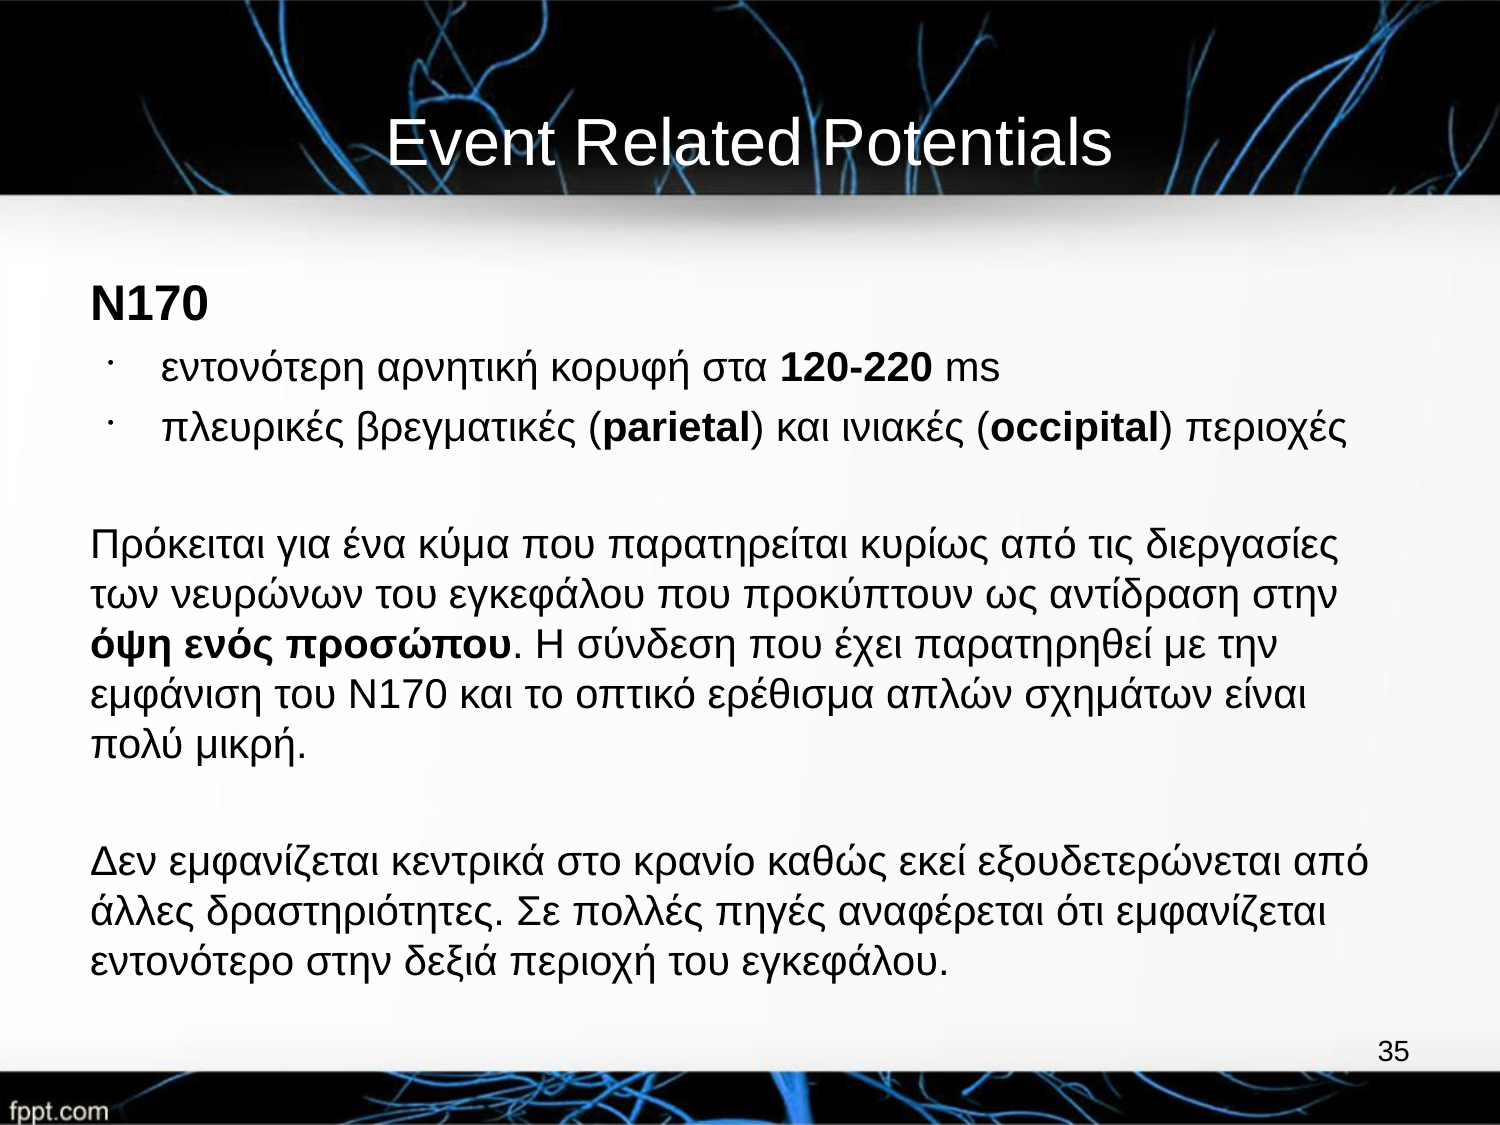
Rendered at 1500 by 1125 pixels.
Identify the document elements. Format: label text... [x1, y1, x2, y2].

list Ν170 εντονότερη αρνητική κορυφή στα 120-220 ms πλευρικές βρεγματικές (parietal) και ινιακές (occipital) περιοχές Πρόκειται για ένα κύμα που παρατηρείται κυρίως από τις διεργασίες των νευρώνων του εγκεφάλου που προκύπτουν ως αντίδραση στην όψη ενός προσώπου. Η σύνδεση που έχει παρατηρηθεί με την εμφάνιση του Ν170 και το οπτικό ερέθισμα απλών σχημάτων είναι πολύ μικρή. Δεν εμφανίζεται κεντρικά στο κρανίο καθώς εκεί εξουδετερώνεται από άλλες δραστηριότητες. Σε πολλές πηγές αναφέρεται ότι εμφανίζεται εντονότερο στην δεξιά περιοχή του εγκεφάλου. [75, 262, 1425, 1005]
picture [0, 0, 1500, 1125]
title Event Related Potentials [75, 45, 1425, 233]
